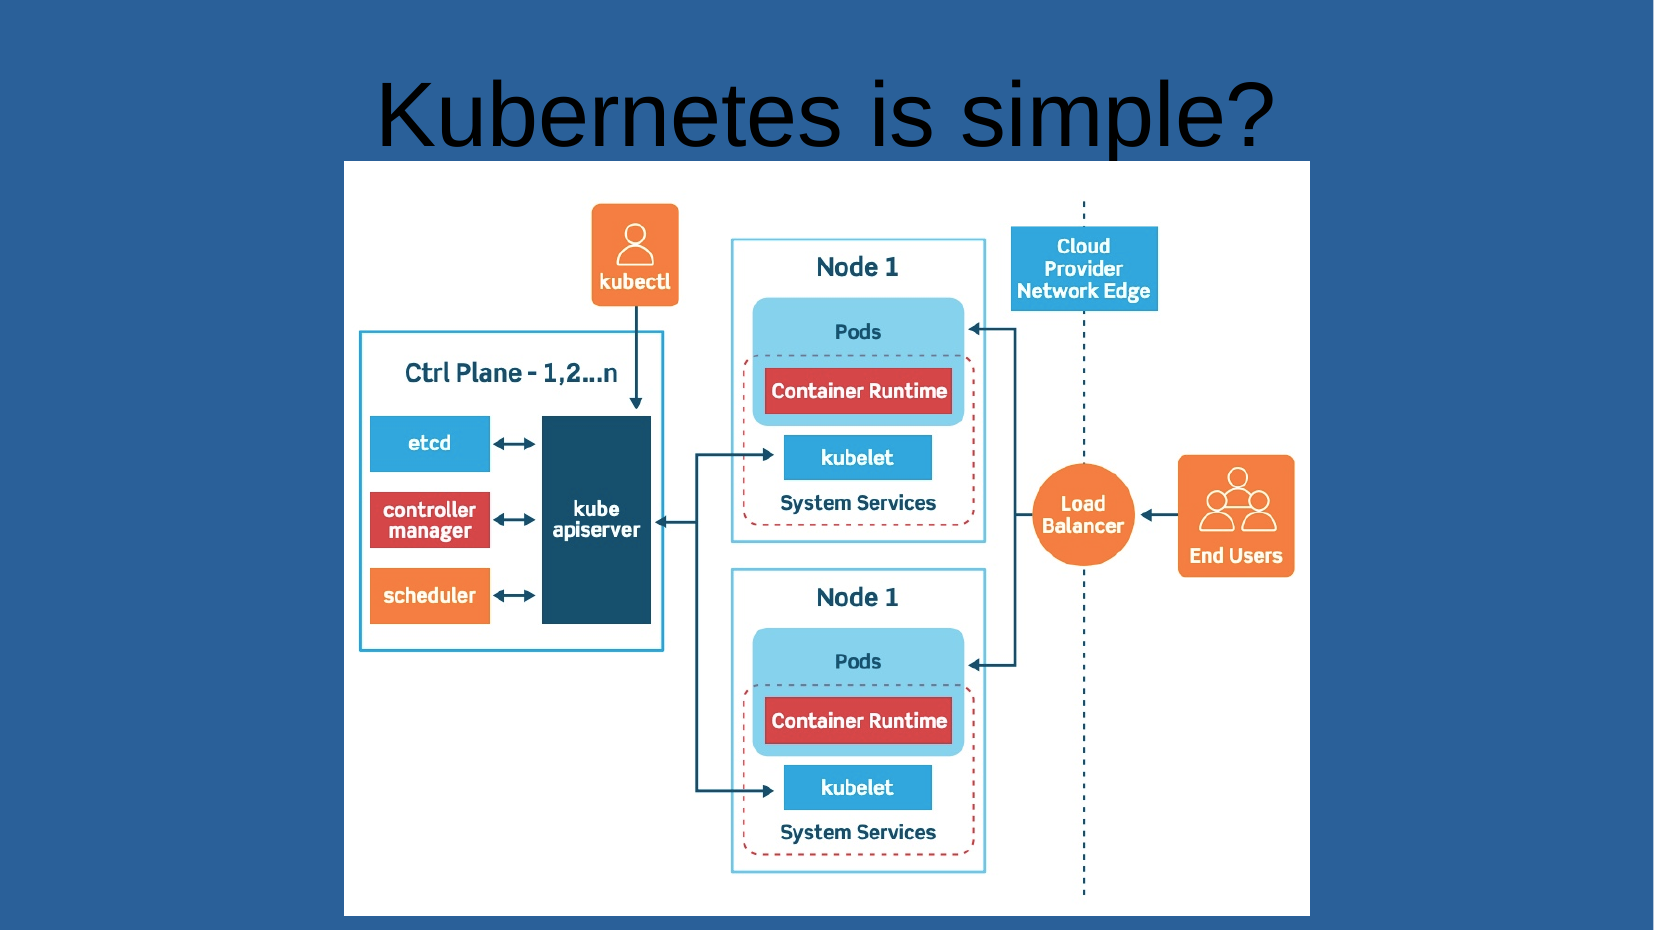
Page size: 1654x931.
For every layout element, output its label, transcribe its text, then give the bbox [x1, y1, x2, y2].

picture [344, 161, 1310, 916]
title Kubernetes is simple? [82, 37, 1571, 193]
